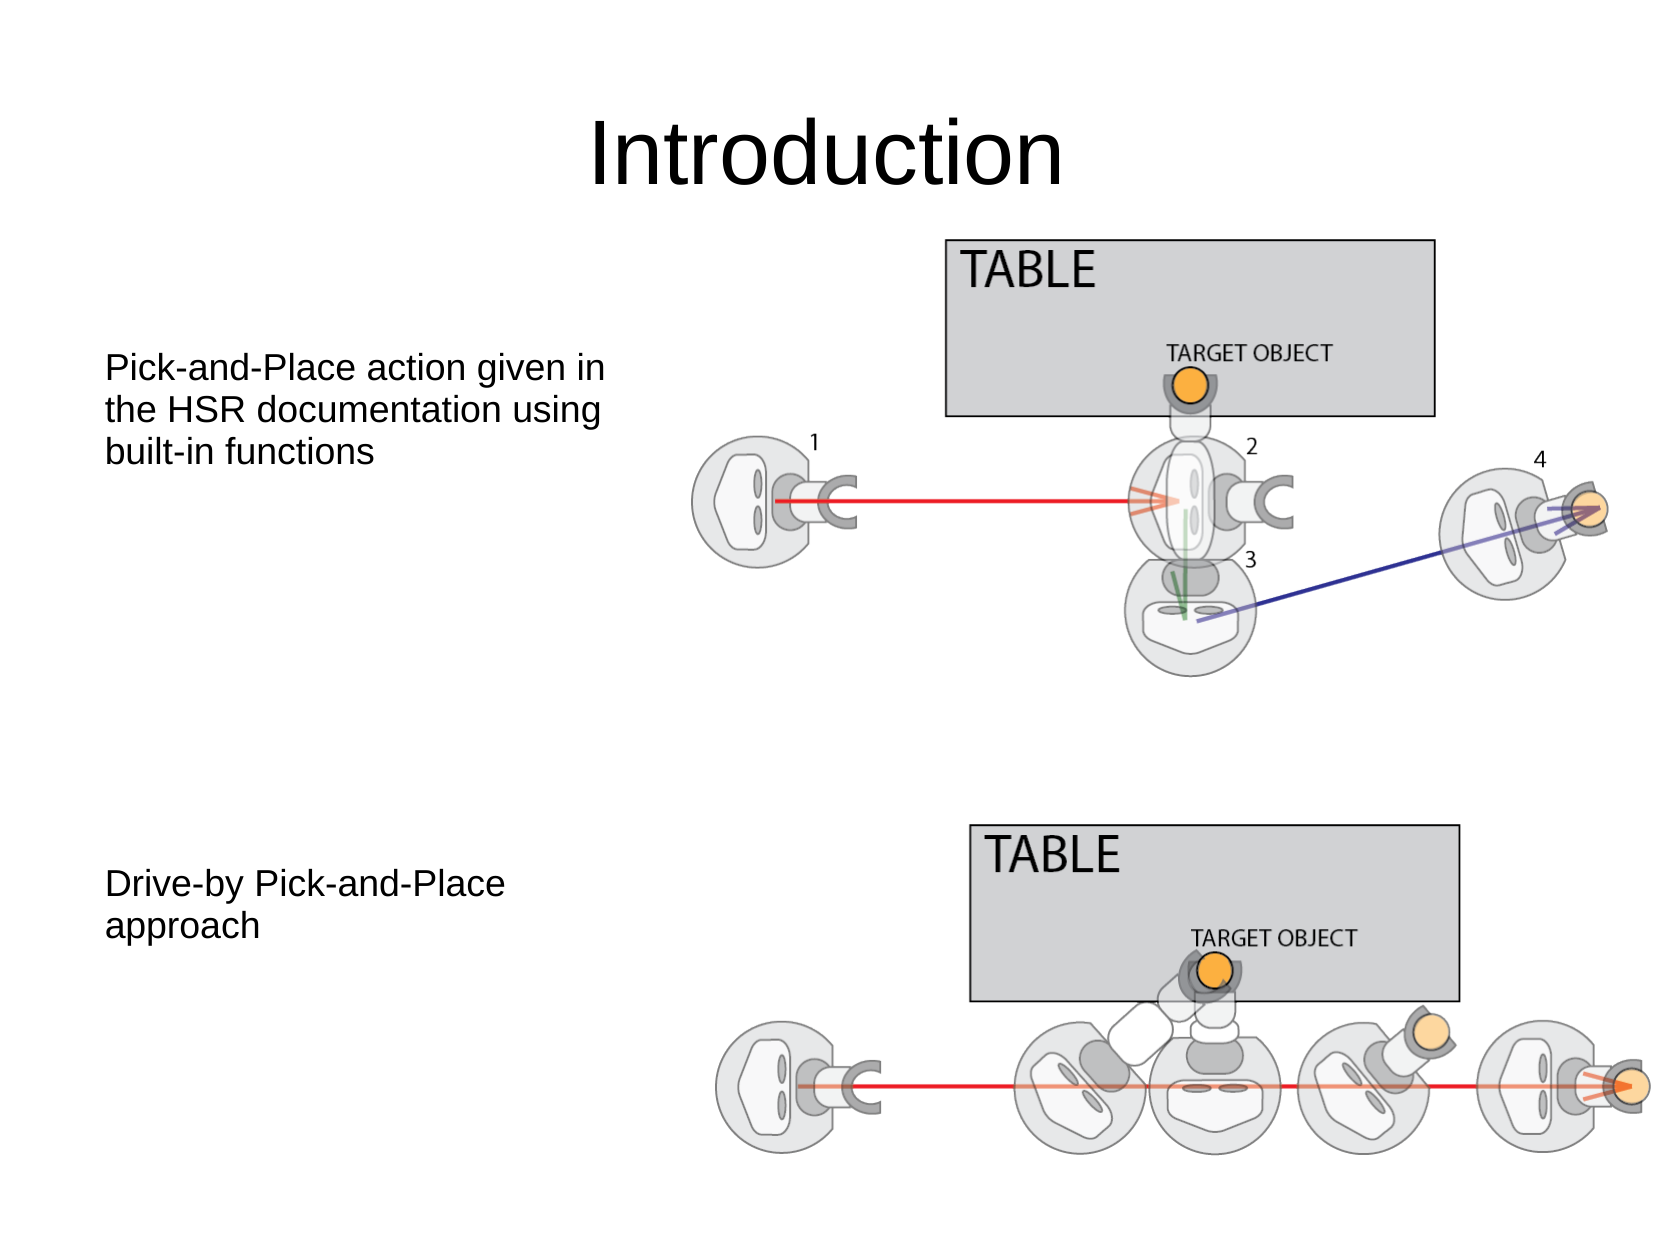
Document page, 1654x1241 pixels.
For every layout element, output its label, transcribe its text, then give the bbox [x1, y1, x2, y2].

picture [690, 239, 1609, 678]
text_box Drive-by Pick-and-Place approach [90, 855, 646, 954]
title Introduction [82, 49, 1571, 257]
text_box Pick-and-Place action given in the HSR documentation using built-in functions [90, 339, 676, 481]
picture [714, 824, 1651, 1156]
